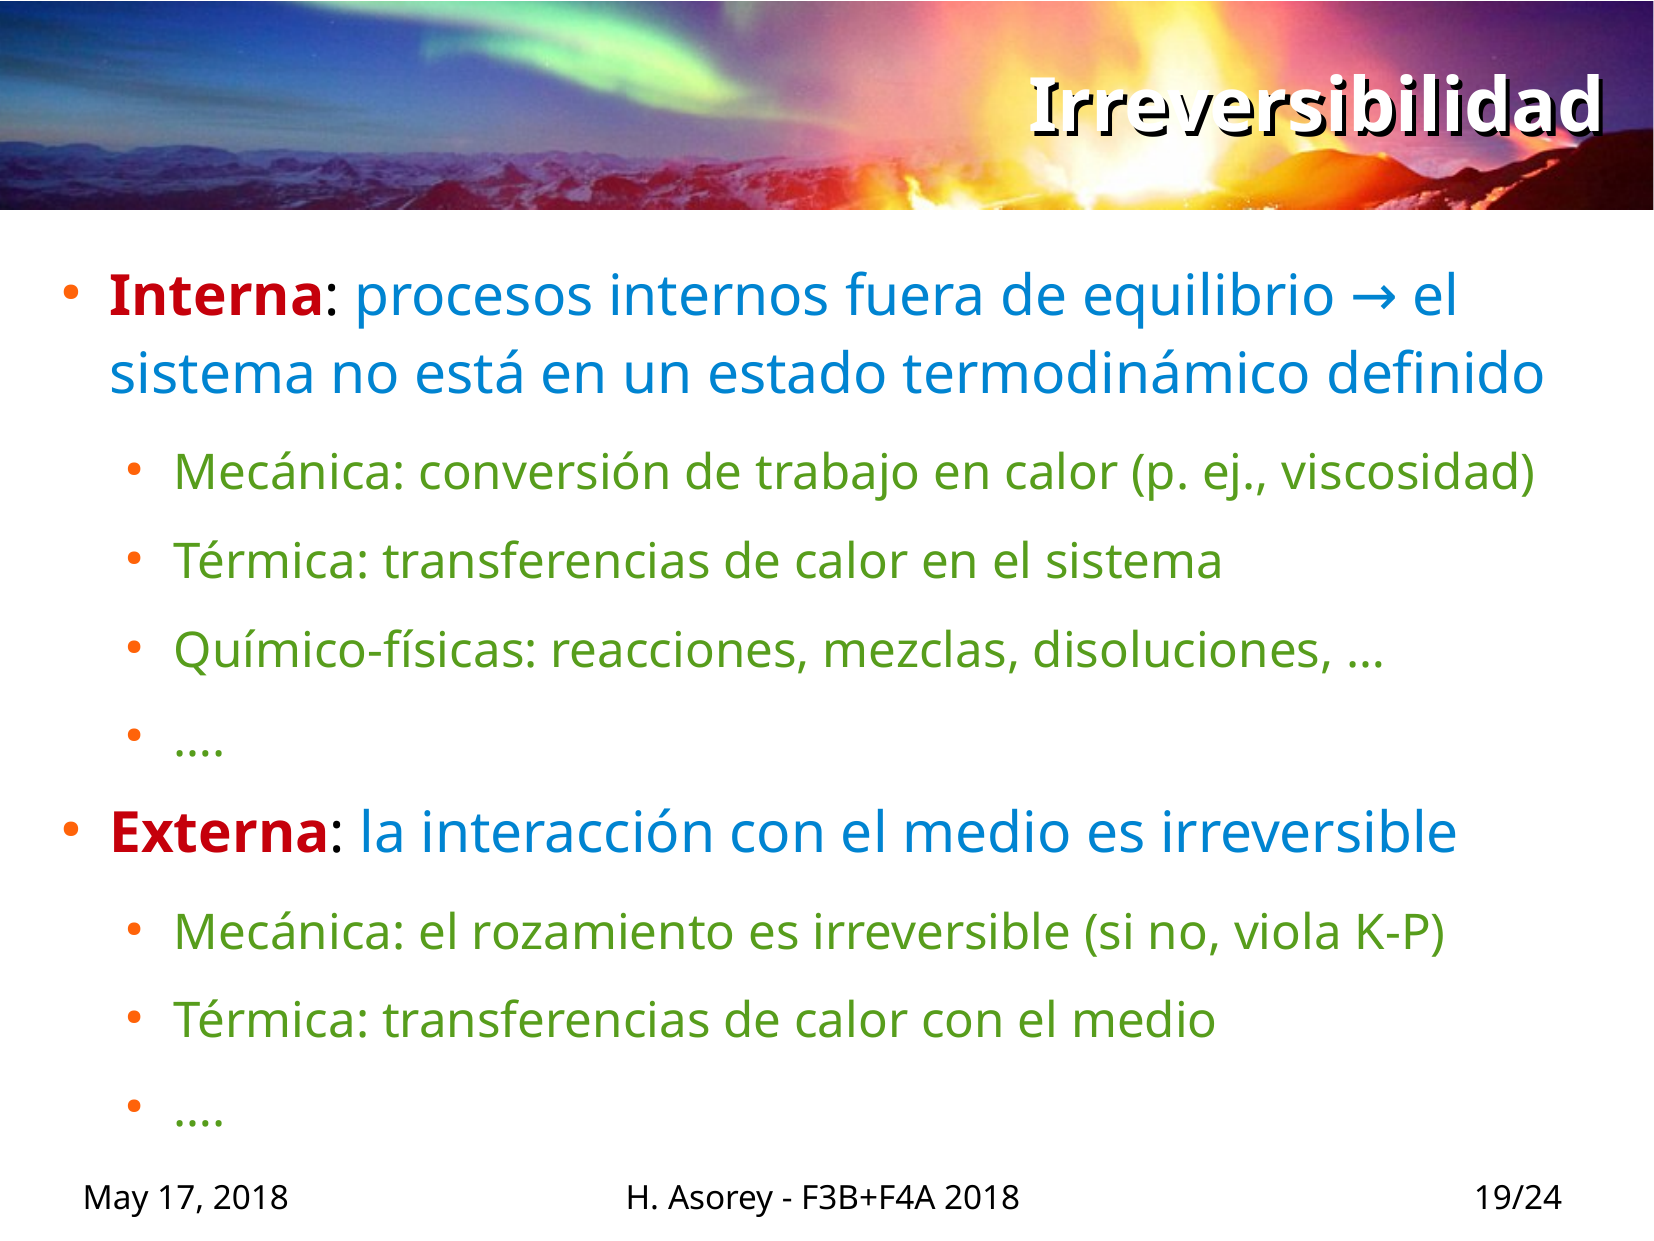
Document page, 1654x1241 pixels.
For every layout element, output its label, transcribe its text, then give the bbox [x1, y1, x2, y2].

title Irreversibilidad [45, 15, 1606, 191]
picture [0, 1, 1654, 210]
list Interna: procesos internos fuera de equilibrio → el sistema no está en un estado termodinámico definido Mecánica: conversión de trabajo en calor (p. ej., viscosidad) Térmica: transferencias de calor en el sistema Químico-físicas: reacciones, mezclas, disoluciones, … …. Externa: la interacción con el medio es irreversible Mecánica: el rozamiento es irreversible (si no, viola K-P) Térmica: transferencias de calor con el medio …. [45, 255, 1606, 1156]
